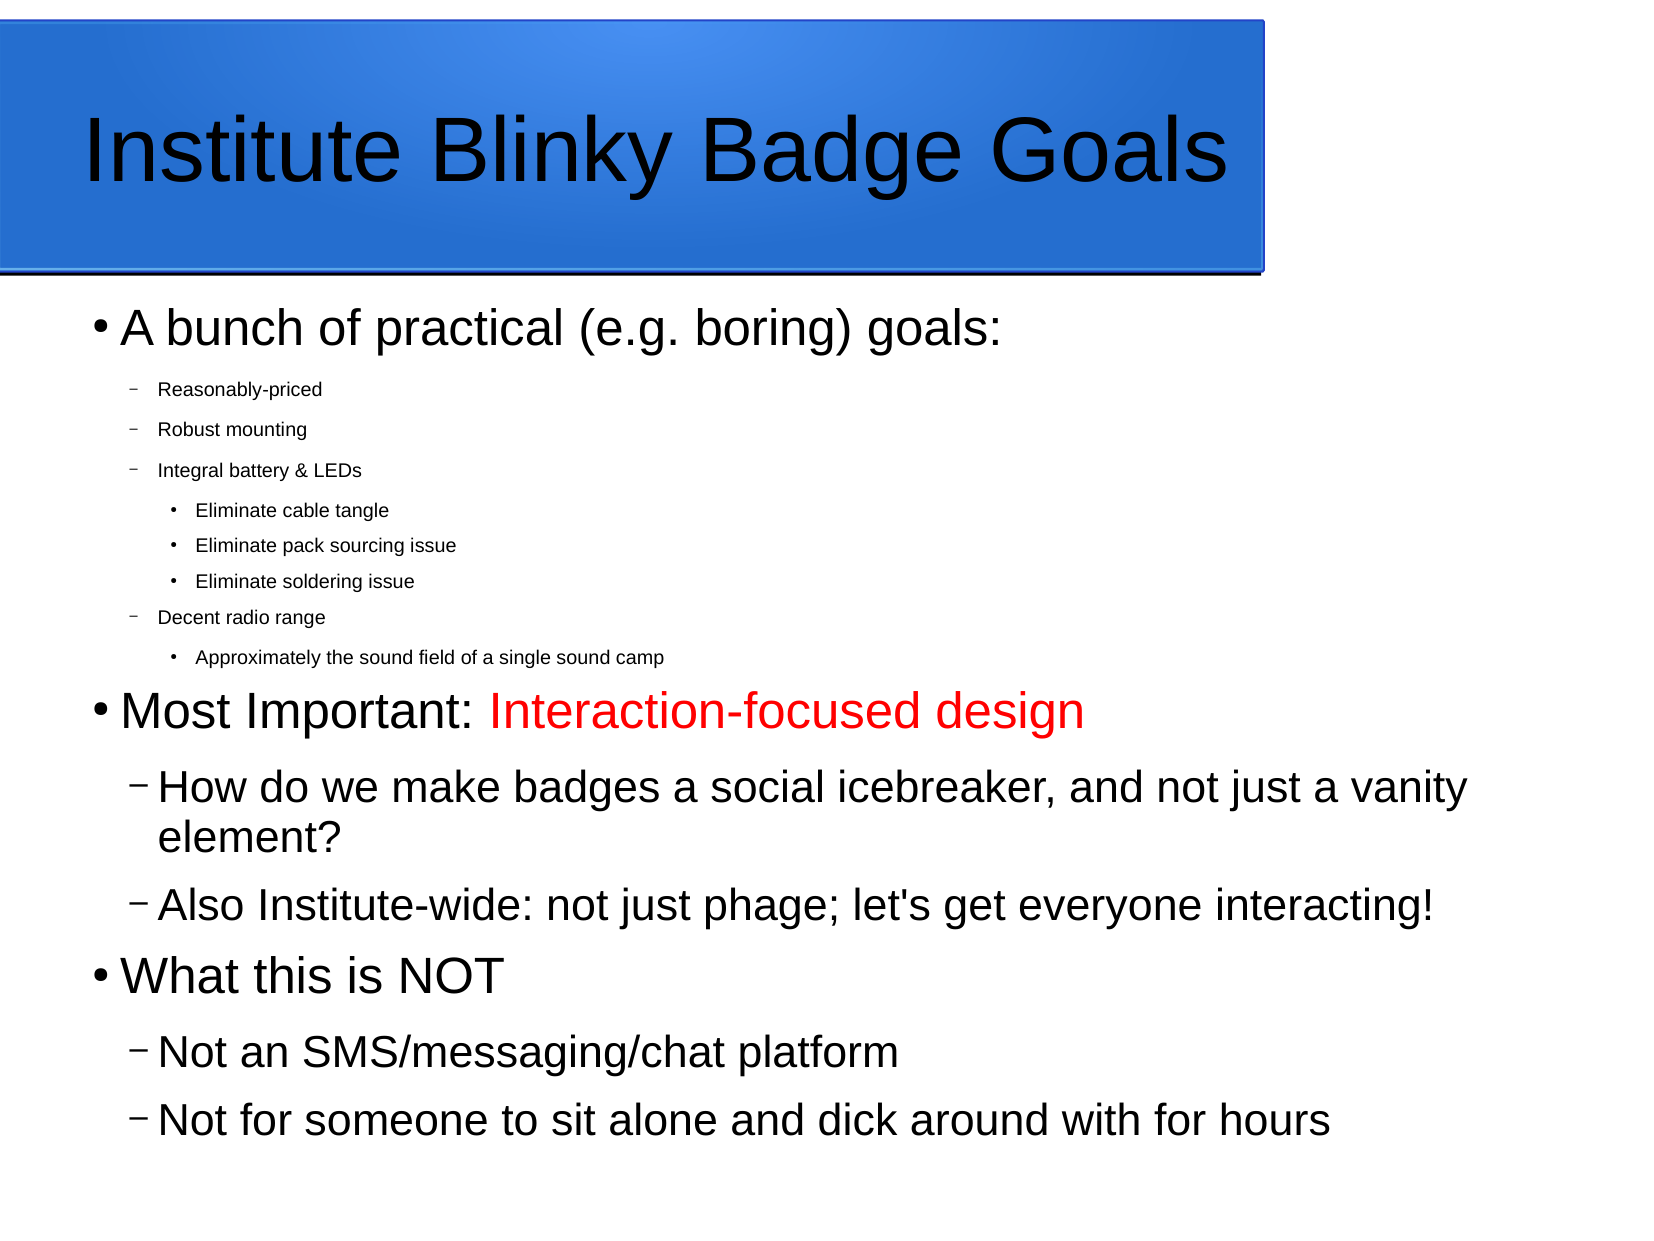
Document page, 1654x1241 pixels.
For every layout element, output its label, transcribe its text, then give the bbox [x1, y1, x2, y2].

list A bunch of practical (e.g. boring) goals: Reasonably-priced Robust mounting Integral battery & LEDs Eliminate cable tangle Eliminate pack sourcing issue Eliminate soldering issue Decent radio range Approximately the sound field of a single sound camp Most Important: Interaction-focused design How do we make badges a social icebreaker, and not just a vanity element? Also Institute-wide: not just phage; let's get everyone interacting! What this is NOT Not an SMS/messaging/chat platform Not for someone to sit alone and dick around with for hours [82, 299, 1571, 1152]
title Institute Blinky Badge Goals [82, 47, 1235, 252]
